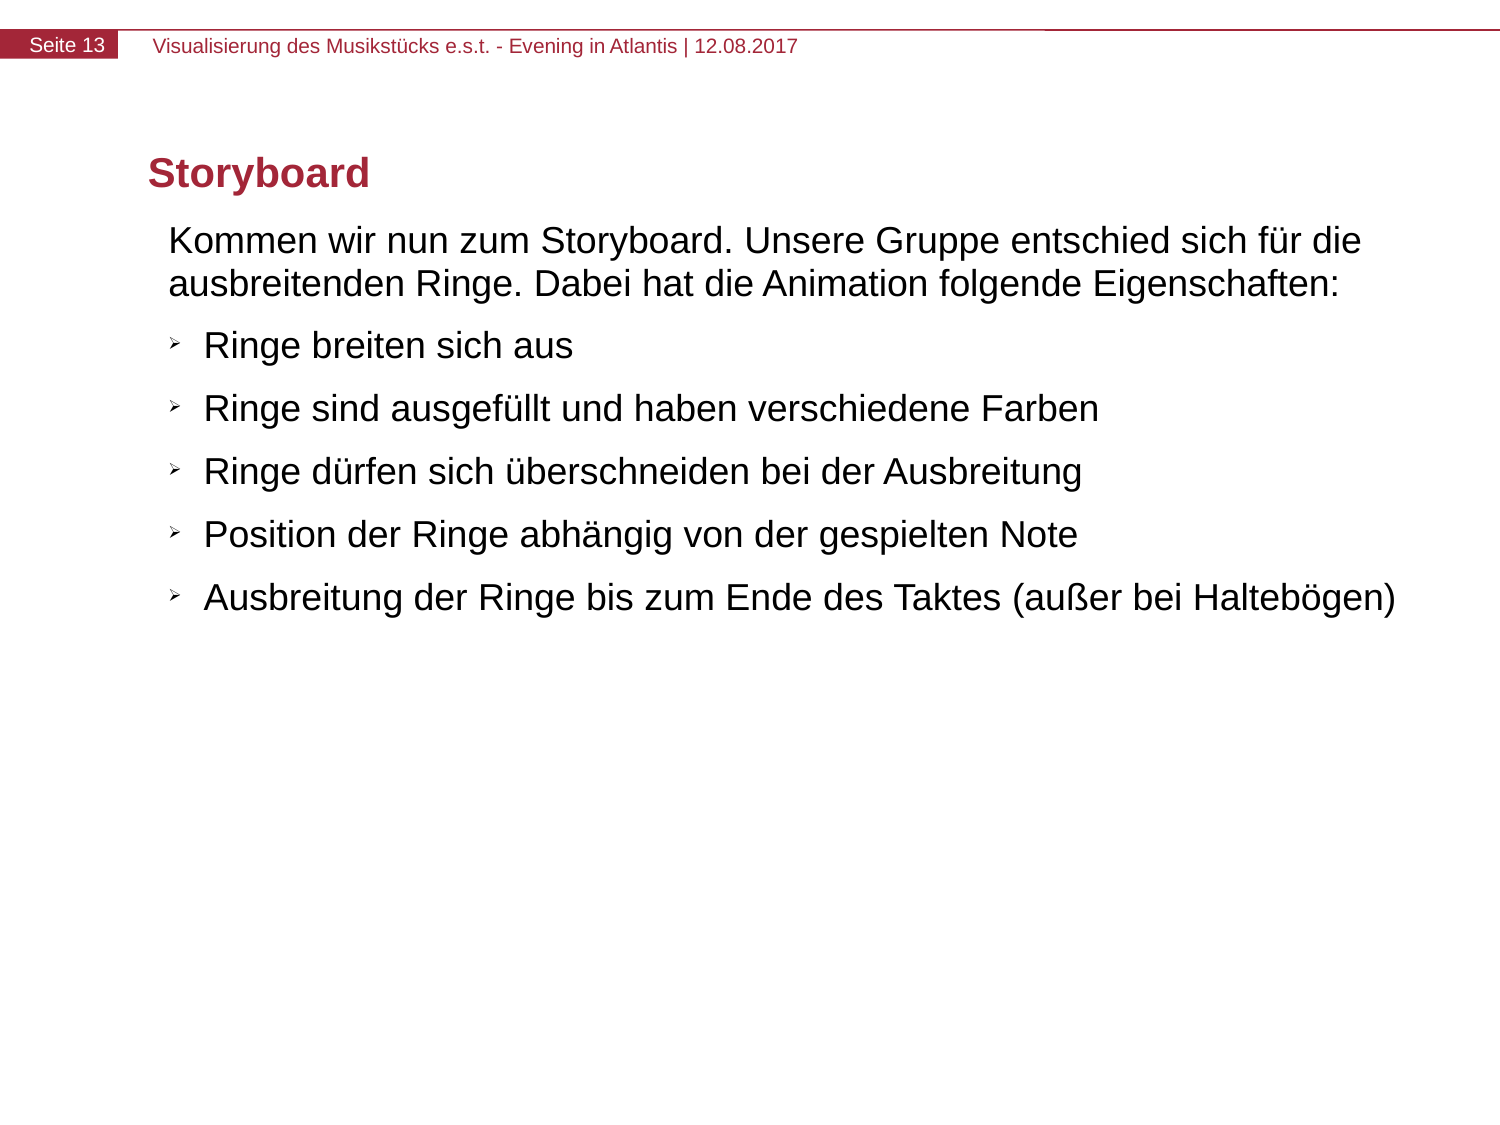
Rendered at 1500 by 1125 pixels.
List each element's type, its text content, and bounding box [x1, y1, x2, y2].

text_box Kommen wir nun zum Storyboard. Unsere Gruppe entschied sich für die ausbreitenden Ringe. Dabei hat die Animation folgende Eigenschaften: Ringe breiten sich aus Ringe sind ausgefüllt und haben verschiedene Farben Ringe dürfen sich überschneiden bei der Ausbreitung Position der Ringe abhängig von der gespielten Note Ausbreitung der Ringe bis zum Ende des Taktes (außer bei Haltebögen) [153, 212, 1453, 627]
title Storyboard [132, 116, 1413, 225]
